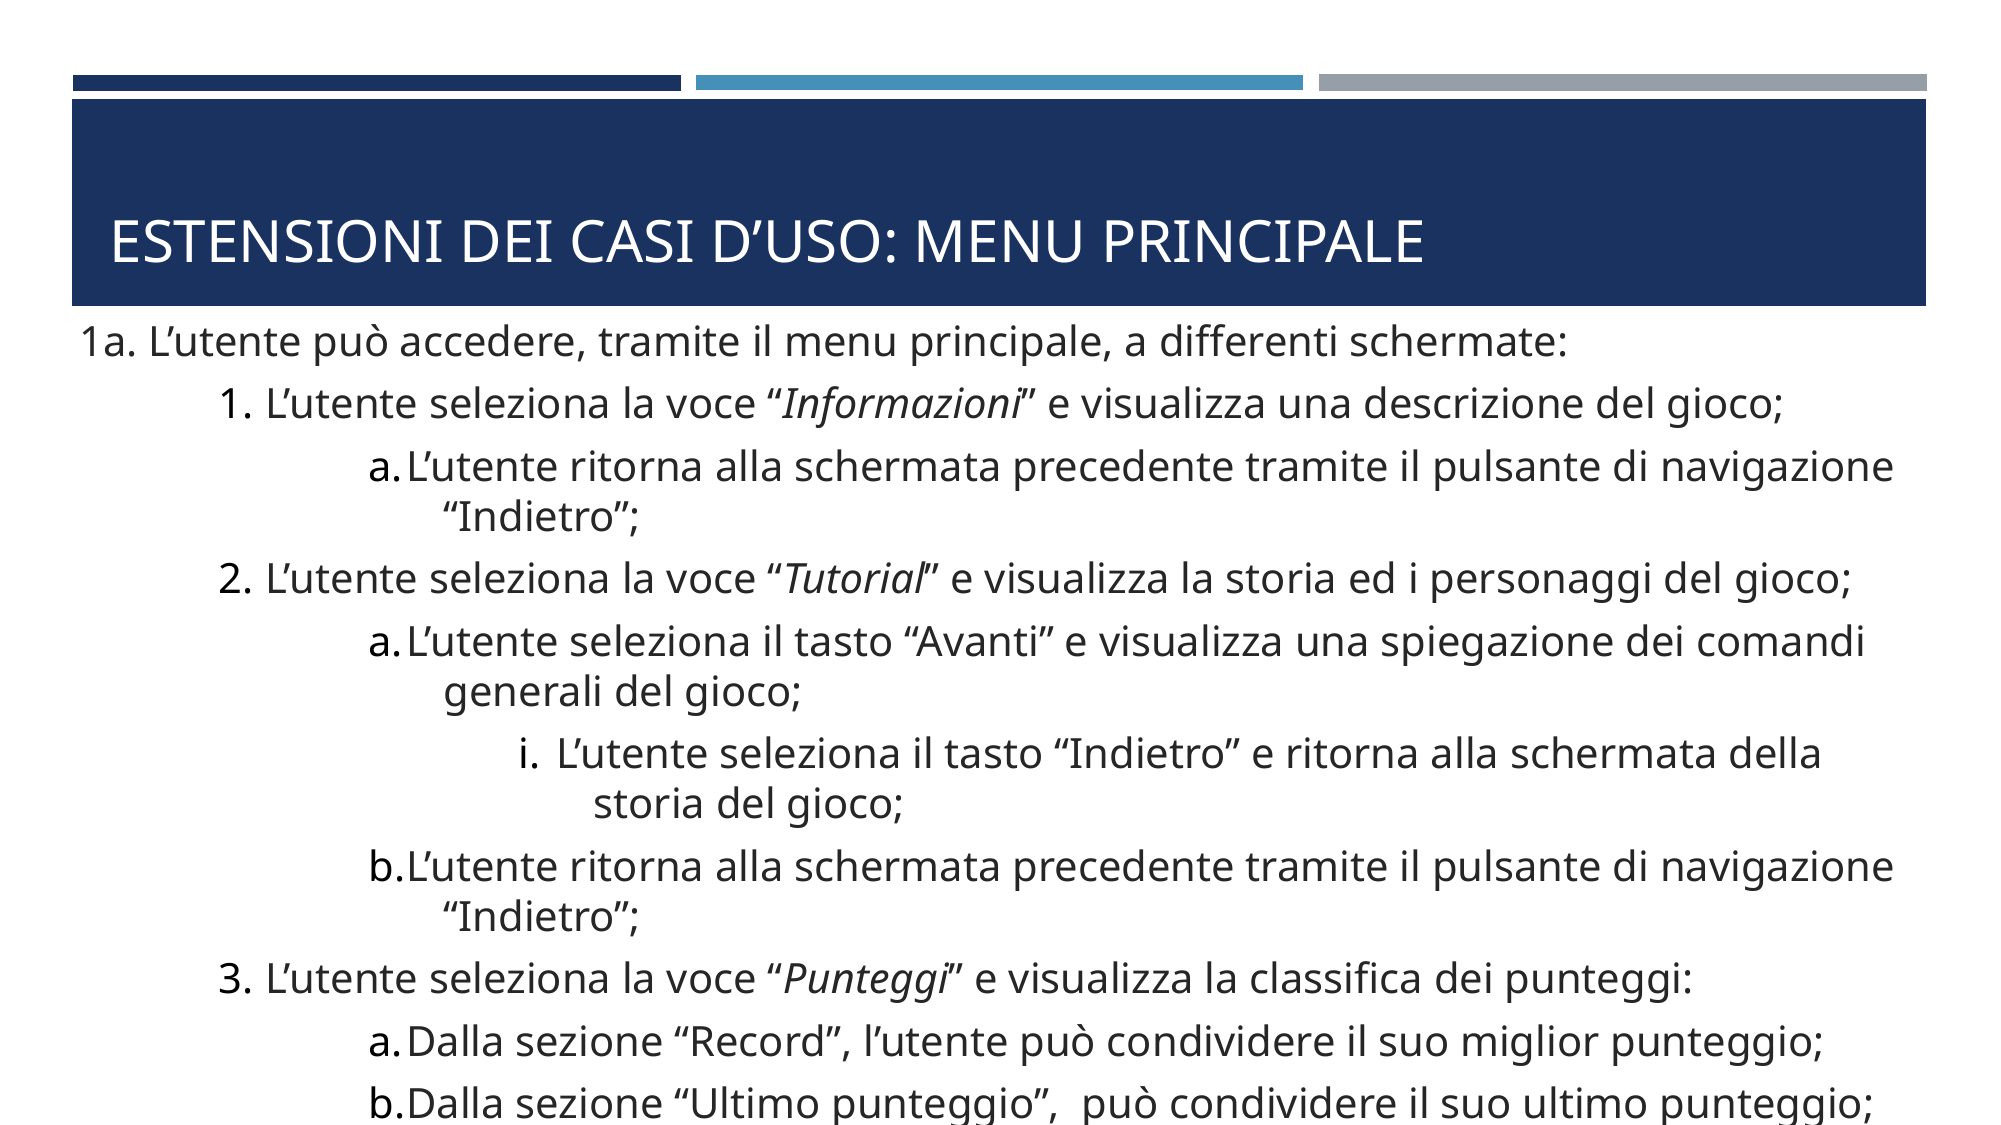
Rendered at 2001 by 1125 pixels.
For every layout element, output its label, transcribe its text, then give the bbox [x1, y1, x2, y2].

text_box 1a. L’utente può accedere, tramite il menu principale, a differenti schermate: L’utente seleziona la voce “Informazioni” e visualizza una descrizione del gioco; L’utente ritorna alla schermata precedente tramite il pulsante di navigazione “Indietro”; L’utente seleziona la voce “Tutorial” e visualizza la storia ed i personaggi del gioco; L’utente seleziona il tasto “Avanti” e visualizza una spiegazione dei comandi generali del gioco; L’utente seleziona il tasto “Indietro” e ritorna alla schermata della storia del gioco; L’utente ritorna alla schermata precedente tramite il pulsante di navigazione “Indietro”; L’utente seleziona la voce “Punteggi” e visualizza la classifica dei punteggi: Dalla sezione “Record”, l’utente può condividere il suo miglior punteggio; Dalla sezione “Ultimo punteggio”, può condividere il suo ultimo punteggio; L’utente ritorna alla schermata precedente tramite il pulsante di navigazione “Indietro”; [53, 306, 1945, 1125]
title Estensioni dei casi d’uso: menu principale [94, 119, 1904, 282]
